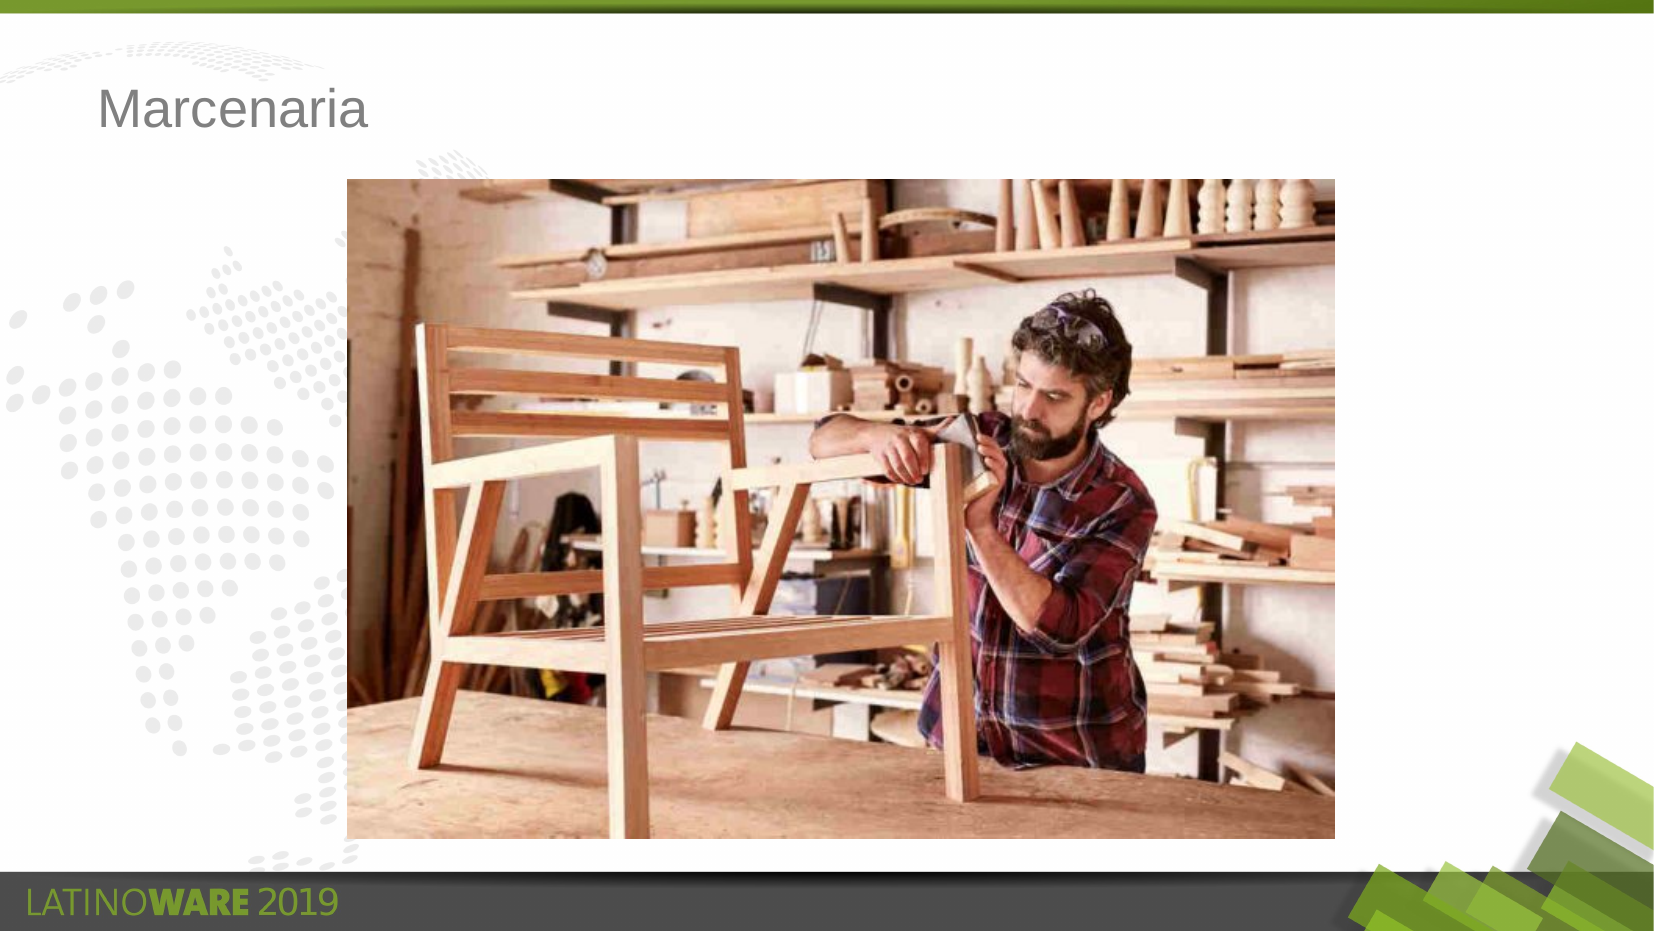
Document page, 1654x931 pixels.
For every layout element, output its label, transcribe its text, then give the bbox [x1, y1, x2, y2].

picture [0, 0, 1654, 931]
text_box Marcenaria [82, 70, 1571, 827]
